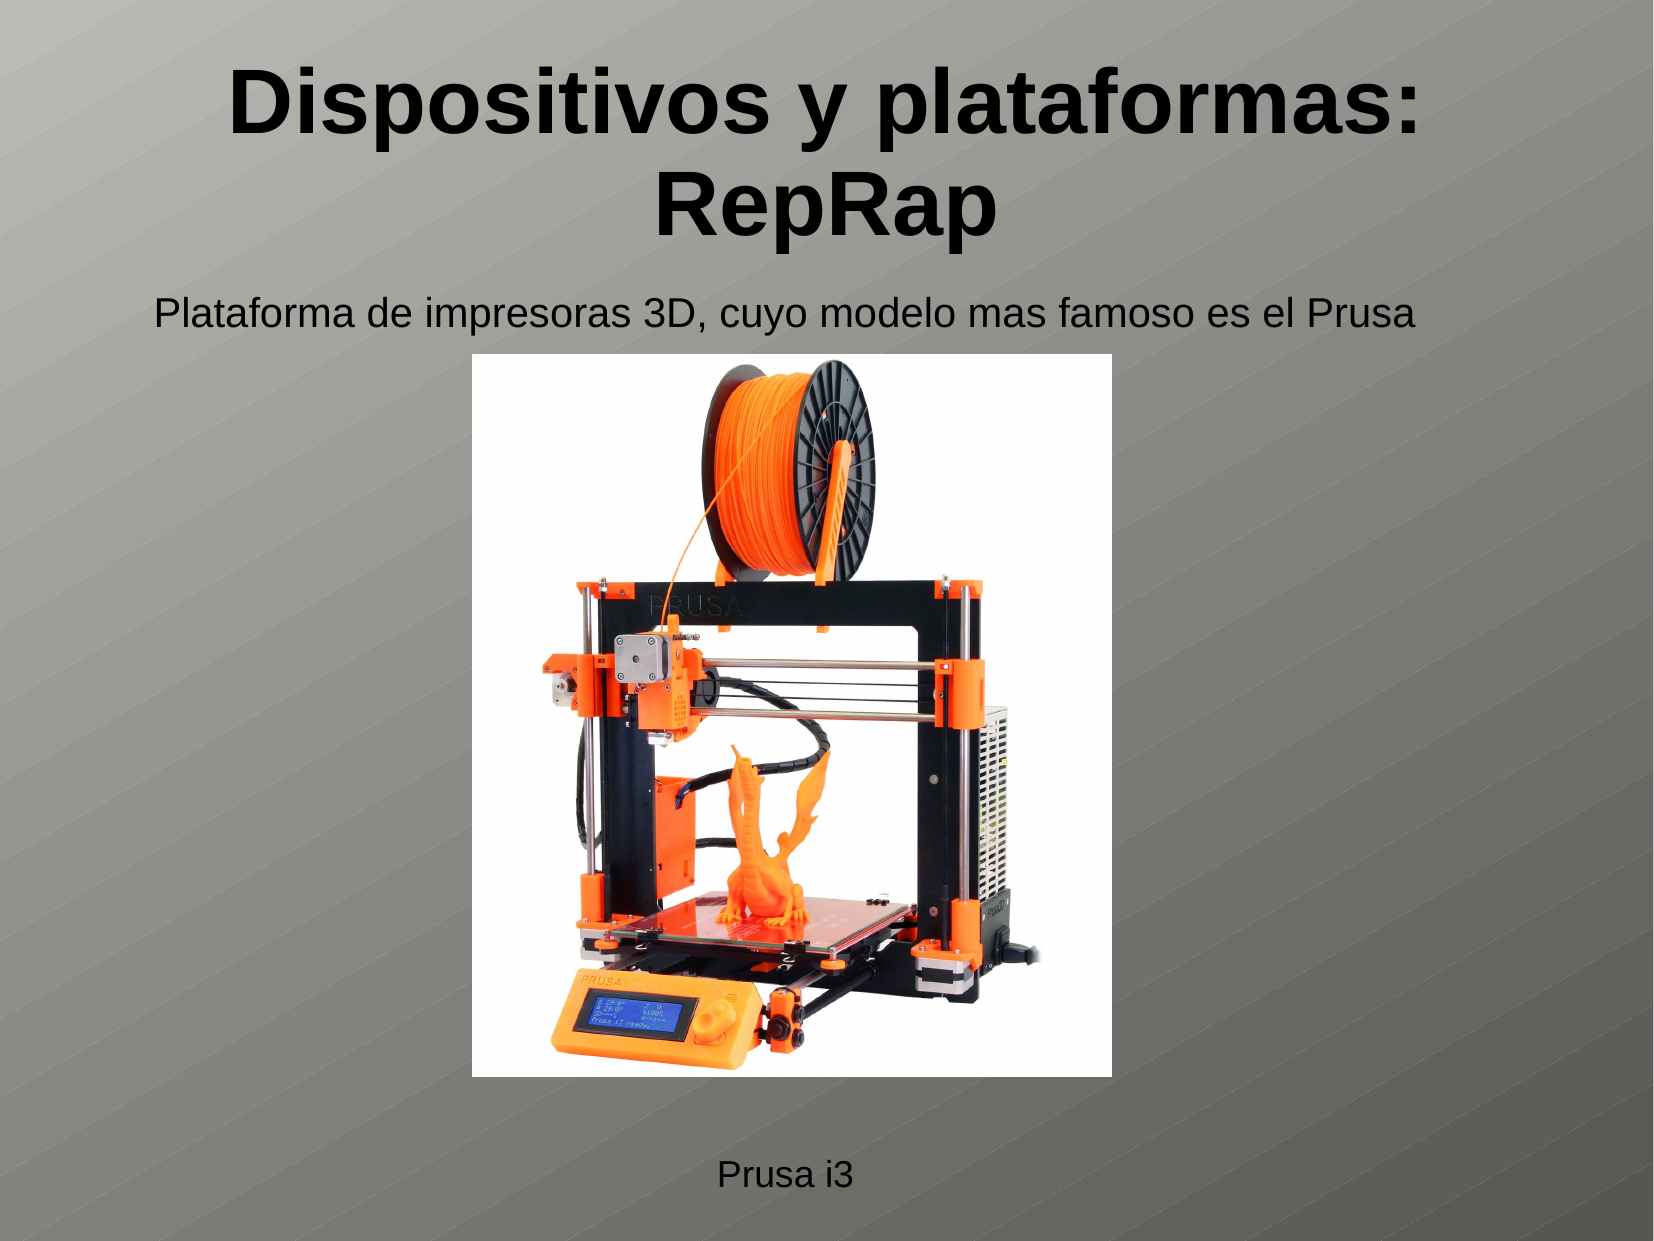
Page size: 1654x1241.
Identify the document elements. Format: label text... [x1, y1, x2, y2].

list Plataforma de impresoras 3D, cuyo modelo mas famoso es el Prusa [82, 290, 1571, 1182]
title Dispositivos y plataformas: RepRap [82, 49, 1571, 257]
picture [472, 354, 1112, 1077]
text_box Prusa i3 [448, 1145, 1123, 1203]
